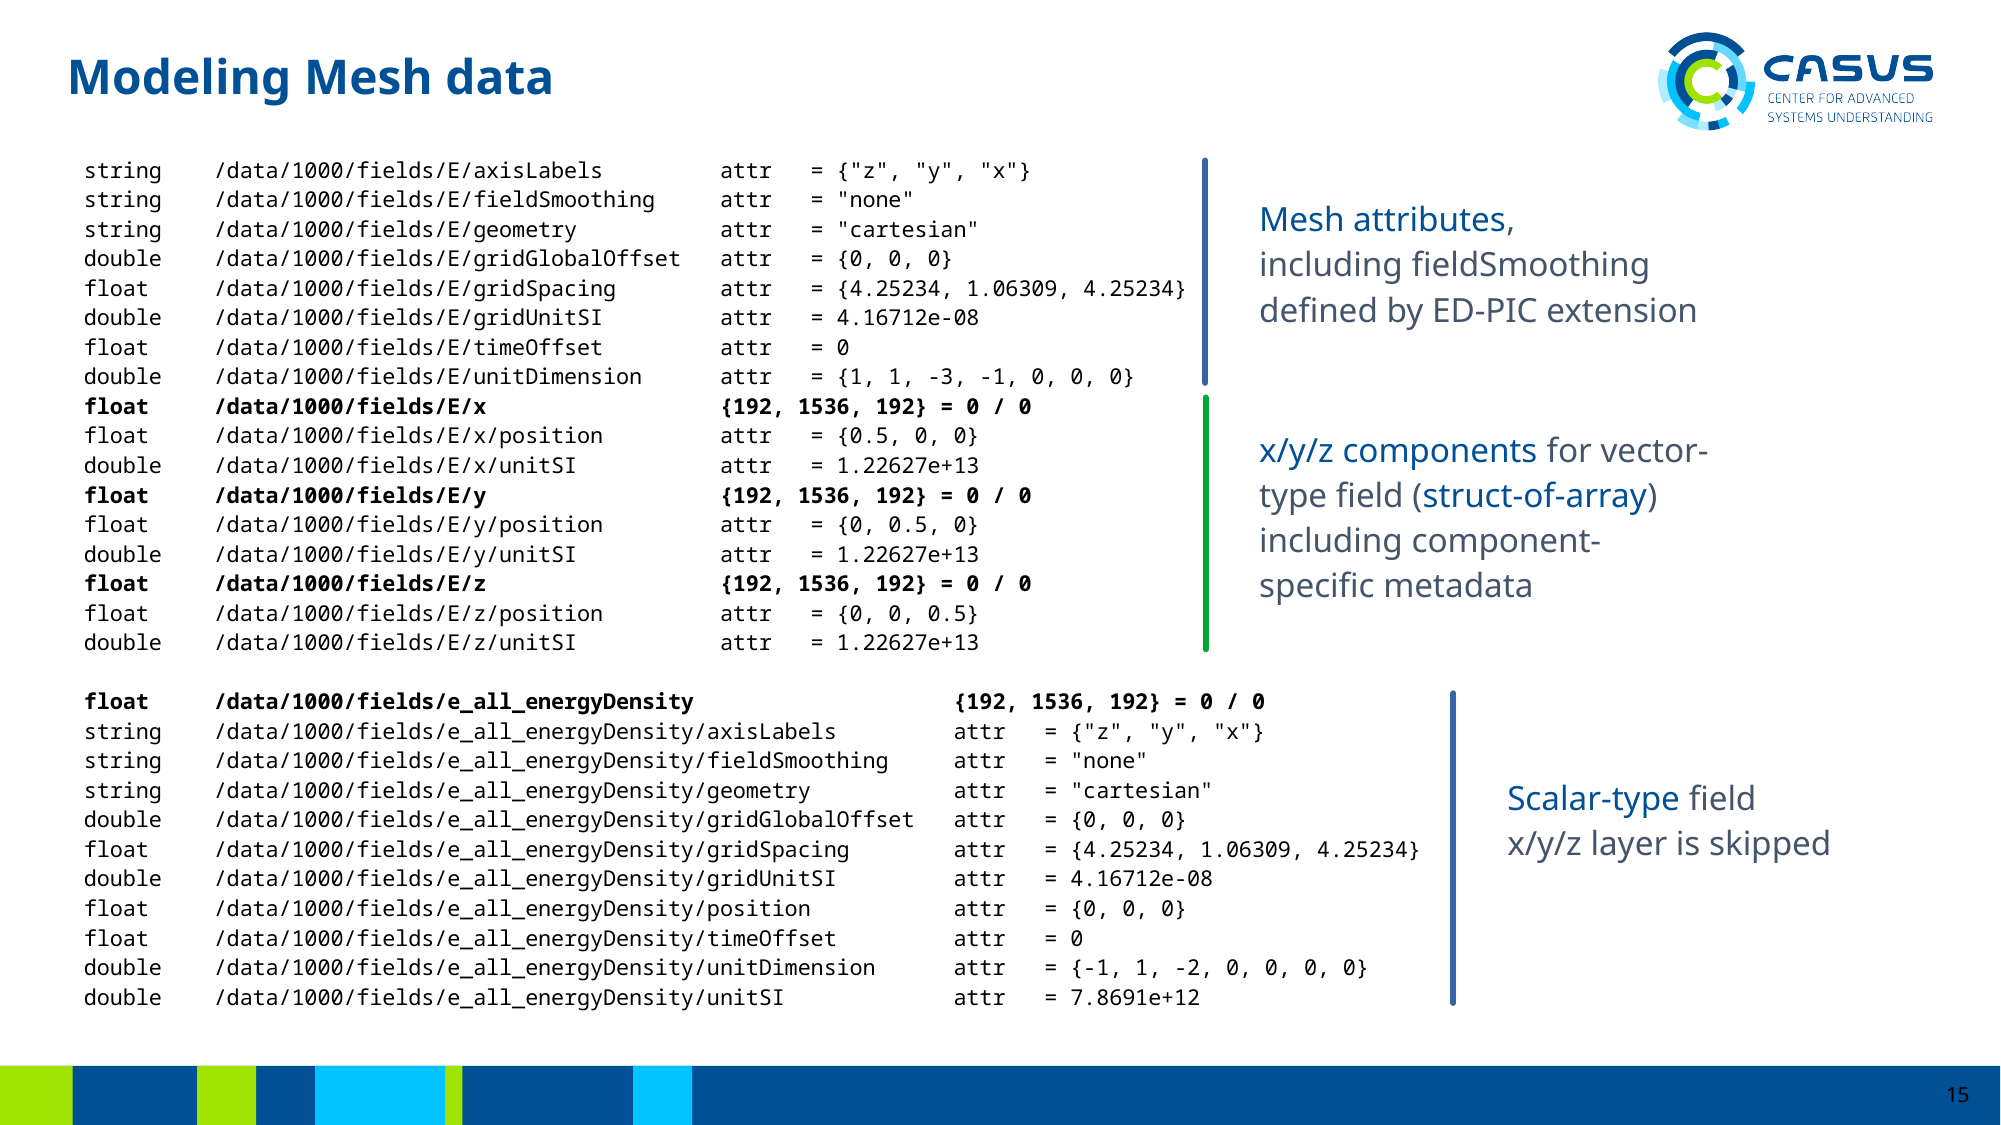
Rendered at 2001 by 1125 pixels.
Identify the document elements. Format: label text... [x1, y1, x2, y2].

text_box x/y/z components for vector-type field (struct-of-array) including component-specific metadata [1244, 419, 1727, 615]
picture [1658, 32, 1933, 131]
title Modeling Mesh data [66, 42, 1621, 109]
text_box Mesh attributes, including fieldSmoothing defined by ED-PIC extension [1244, 188, 1727, 367]
text_box Scalar-type field x/y/z layer is skipped [1492, 767, 1975, 946]
text_box string /data/1000/fields/E/axisLabels attr = {"z", "y", "x"} string /data/1000/fields/E/fieldSmoothing attr = "none" string /data/1000/fields/E/geometry attr = "cartesian" double /data/1000/fields/E/gridGlobalOffset attr = {0, 0, 0} float /data/1000/fields/E/gridSpacing attr = {4.25234, 1.06309, 4.25234} double /data/1000/fields/E/gridUnitSI attr = 4.16712e-08 float /data/1000/fields/E/timeOffset attr = 0 double /data/1000/fields/E/unitDimension attr = {1, 1, -3, -1, 0, 0, 0} float /data/1000/fields/E/x {192, 1536, 192} = 0 / 0 float /data/1000/fields/E/x/position attr = {0.5, 0, 0} double /data/1000/fields/E/x/unitSI attr = 1.22627e+13 float /data/1000/fields/E/y {192, 1536, 192} = 0 / 0 float /data/1000/fields/E/y/position attr = {0, 0.5, 0} double /data/1000/fields/E/y/unitSI attr = 1.22627e+13 float /data/1000/fields/E/z {192, 1536, 192} = 0 / 0 float /data/1000/fields/E/z/position attr = {0, 0, 0.5} double /data/1000/fields/E/z/unitSI attr = 1.22627e+13 float /data/1000/fields/e_all_energyDensity {192, 1536, 192} = 0 / 0 string /data/1000/fields/e_all_energyDensity/axisLabels attr = {"z", "y", "x"} string /data/1000/fields/e_all_energyDensity/fieldSmoothing attr = "none" string /data/1000/fields/e_all_energyDensity/geometry attr = "cartesian" double /data/1000/fields/e_all_energyDensity/gridGlobalOffset attr = {0, 0, 0} float /data/1000/fields/e_all_energyDensity/gridSpacing attr = {4.25234, 1.06309, 4.25234} double /data/1000/fields/e_all_energyDensity/gridUnitSI attr = 4.16712e-08 float /data/1000/fields/e_all_energyDensity/position attr = {0, 0, 0} float /data/1000/fields/e_all_energyDensity/timeOffset attr = 0 double /data/1000/fields/e_all_energyDensity/unitDimension attr = {-1, 1, -2, 0, 0, 0, 0} double /data/1000/fields/e_all_energyDensity/unitSI attr = 7.8691e+12 [69, 147, 1468, 1019]
